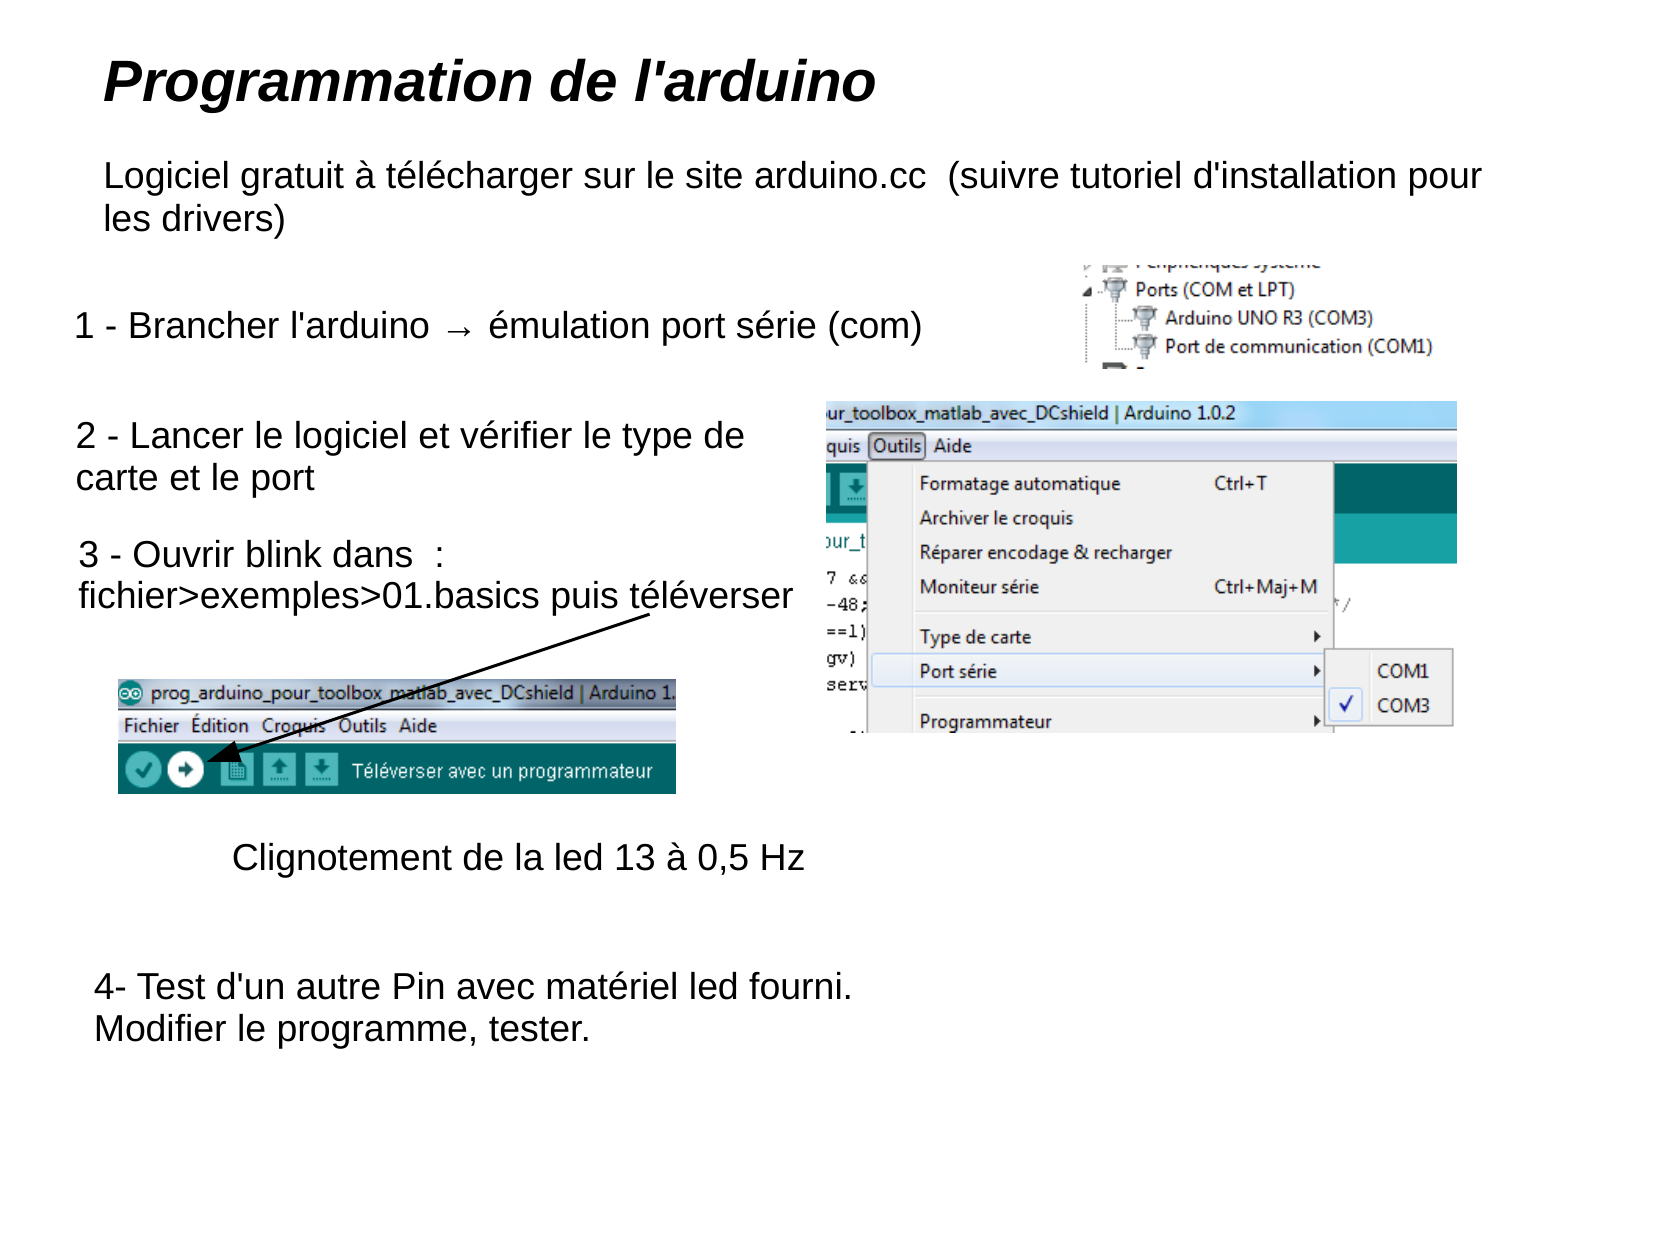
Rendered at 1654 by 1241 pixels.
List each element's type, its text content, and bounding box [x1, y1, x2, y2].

picture [118, 679, 676, 794]
text_box 3 - Ouvrir blink dans : fichier>exemples>01.basics puis téléverser [63, 525, 809, 625]
text_box Programmation de l'arduino [88, 41, 1477, 123]
text_box 4- Test d'un autre Pin avec matériel led fourni. Modifier le programme, tester. [78, 958, 880, 1058]
text_box Clignotement de la led 13 à 0,5 Hz [217, 828, 821, 886]
text_box Logiciel gratuit à télécharger sur le site arduino.cc (suivre tutoriel d'installation pour les drivers) [88, 147, 1536, 247]
text_box 1 - Brancher l'arduino → émulation port série (com) [59, 297, 1034, 355]
picture [826, 401, 1457, 733]
text_box 2 - Lancer le logiciel et vérifier le type de carte et le port [60, 407, 792, 507]
picture [1045, 265, 1477, 369]
